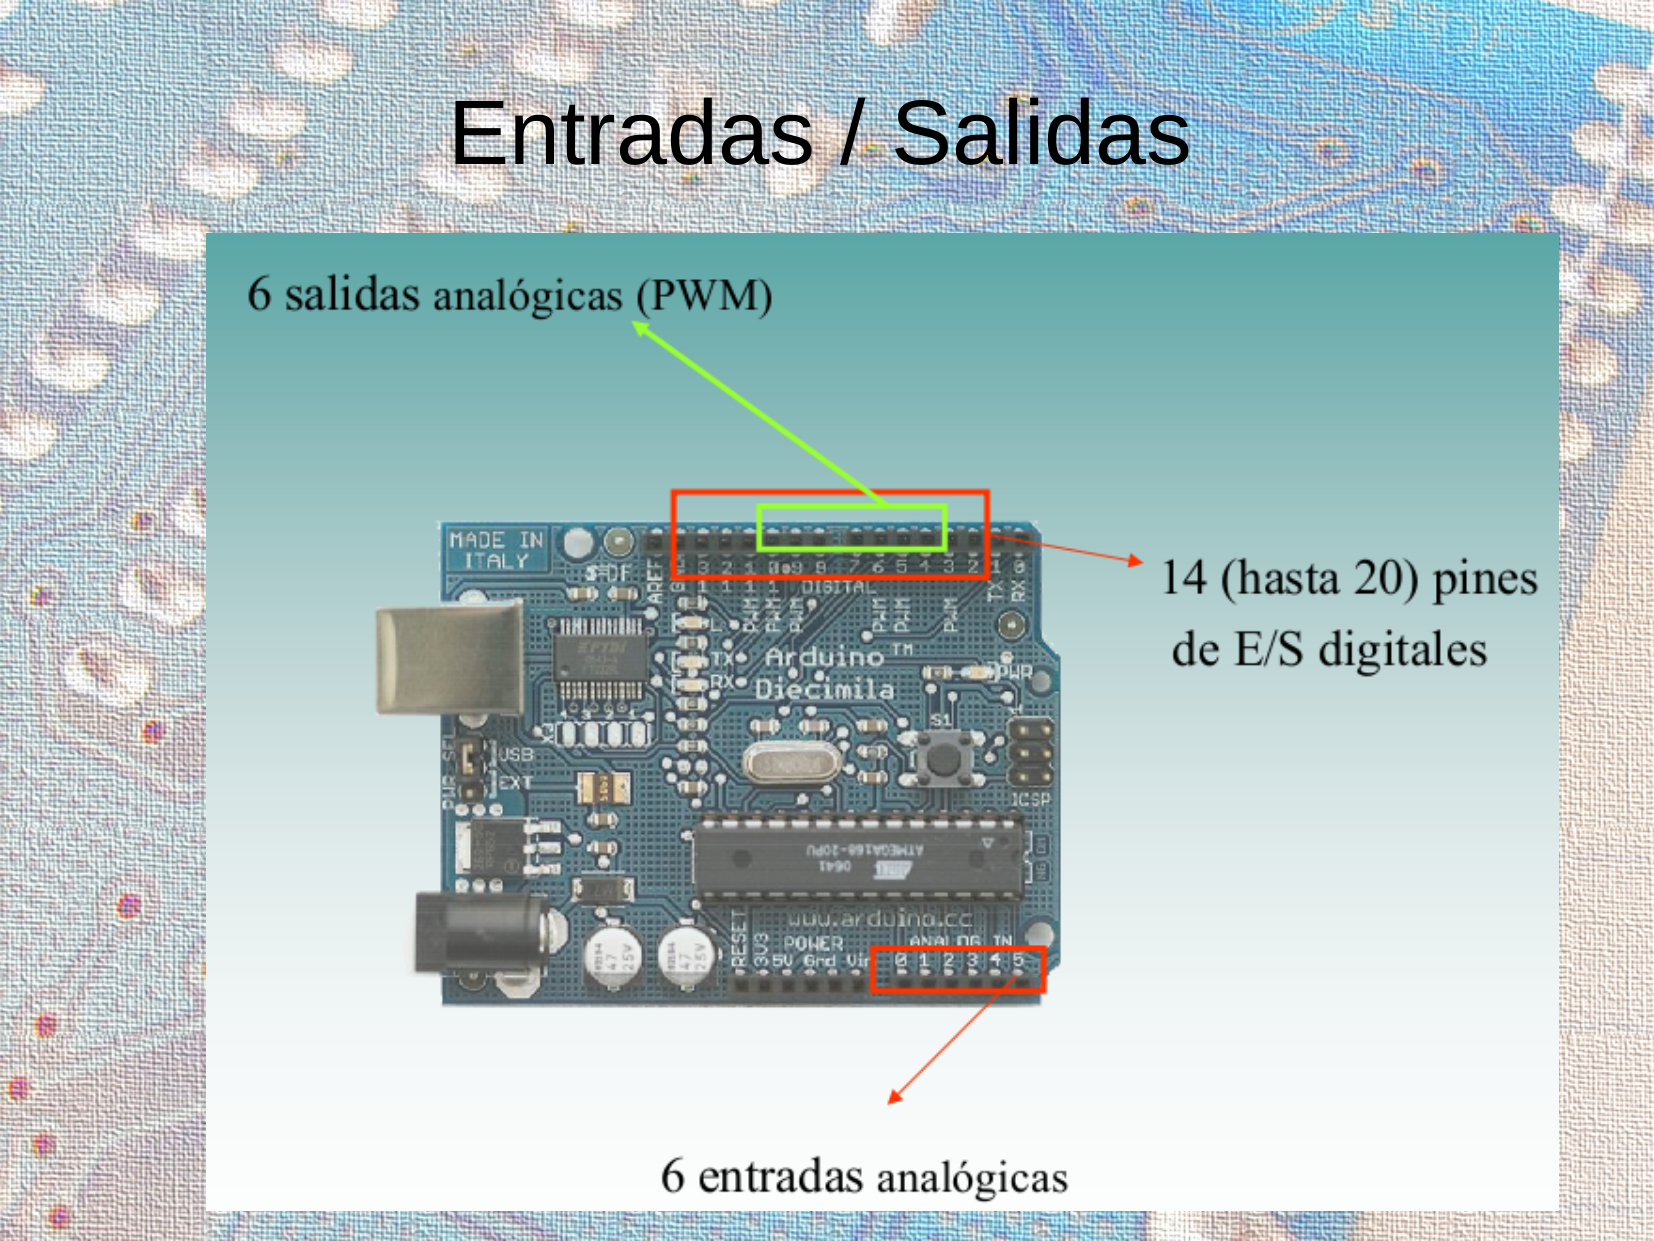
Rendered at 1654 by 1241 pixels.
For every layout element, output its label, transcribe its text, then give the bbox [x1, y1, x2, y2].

title Entradas / Salidas [76, 29, 1565, 237]
picture [0, 0, 1654, 1241]
